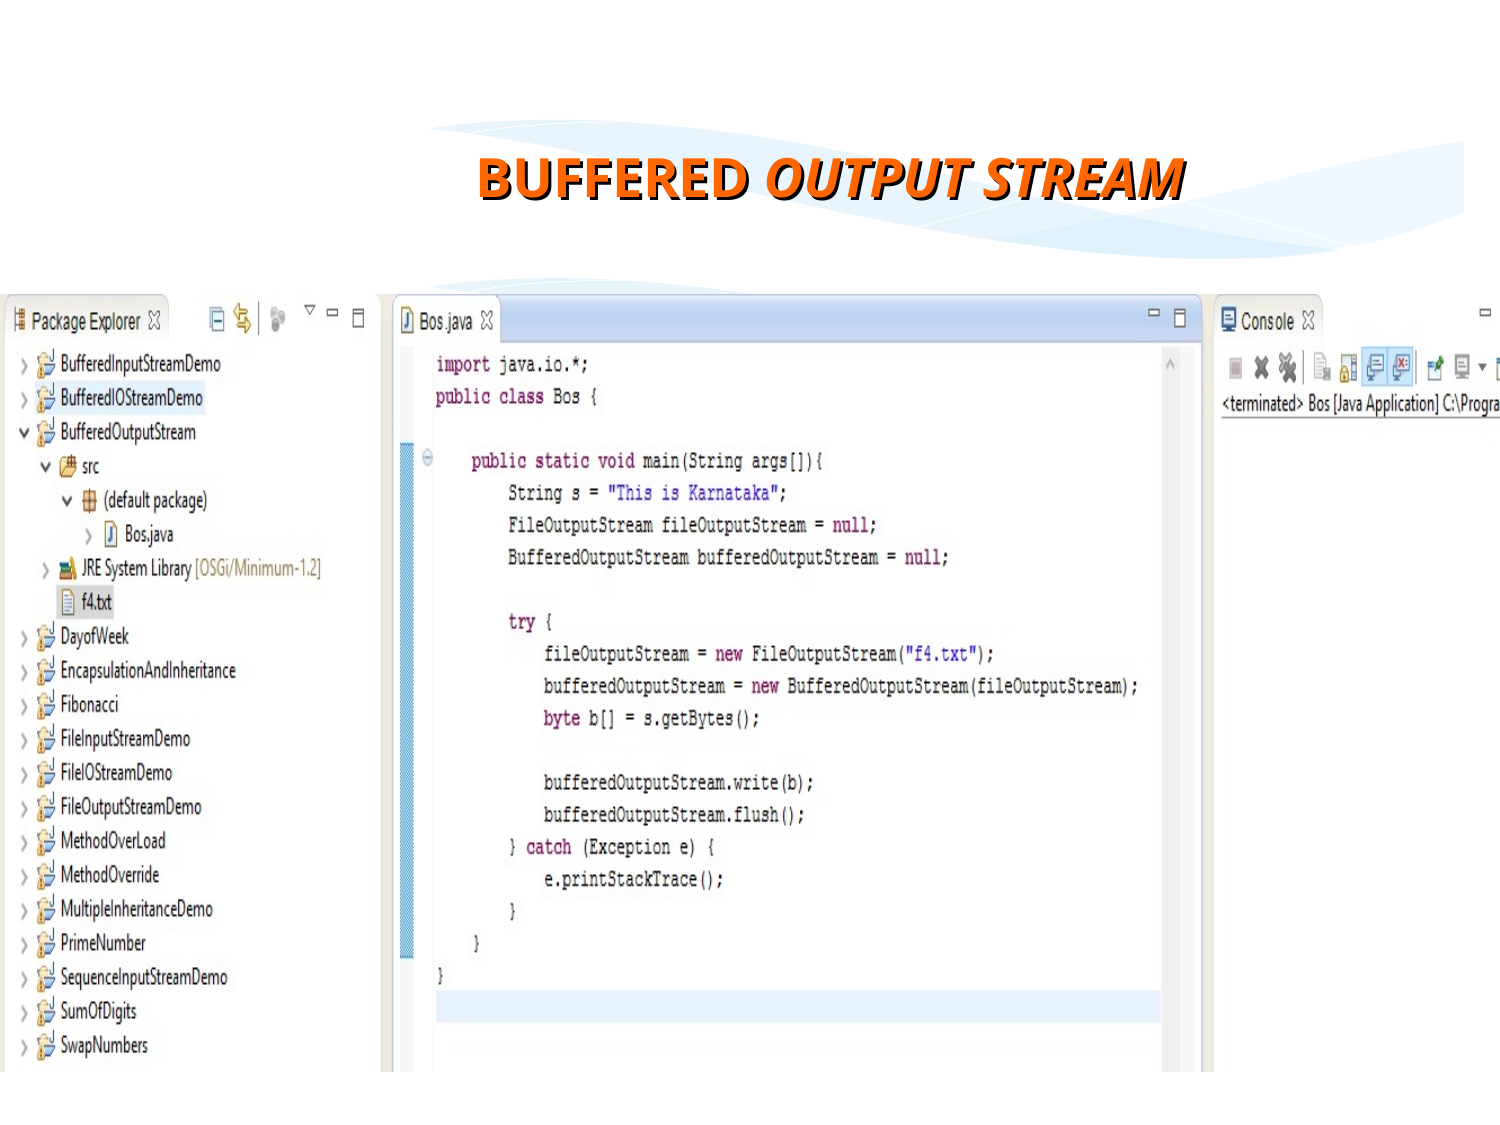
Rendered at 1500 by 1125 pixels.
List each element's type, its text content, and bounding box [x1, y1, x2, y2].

picture [0, 294, 1500, 1072]
text_box BUFFERED OUTPUT STREAM [311, 53, 1200, 216]
